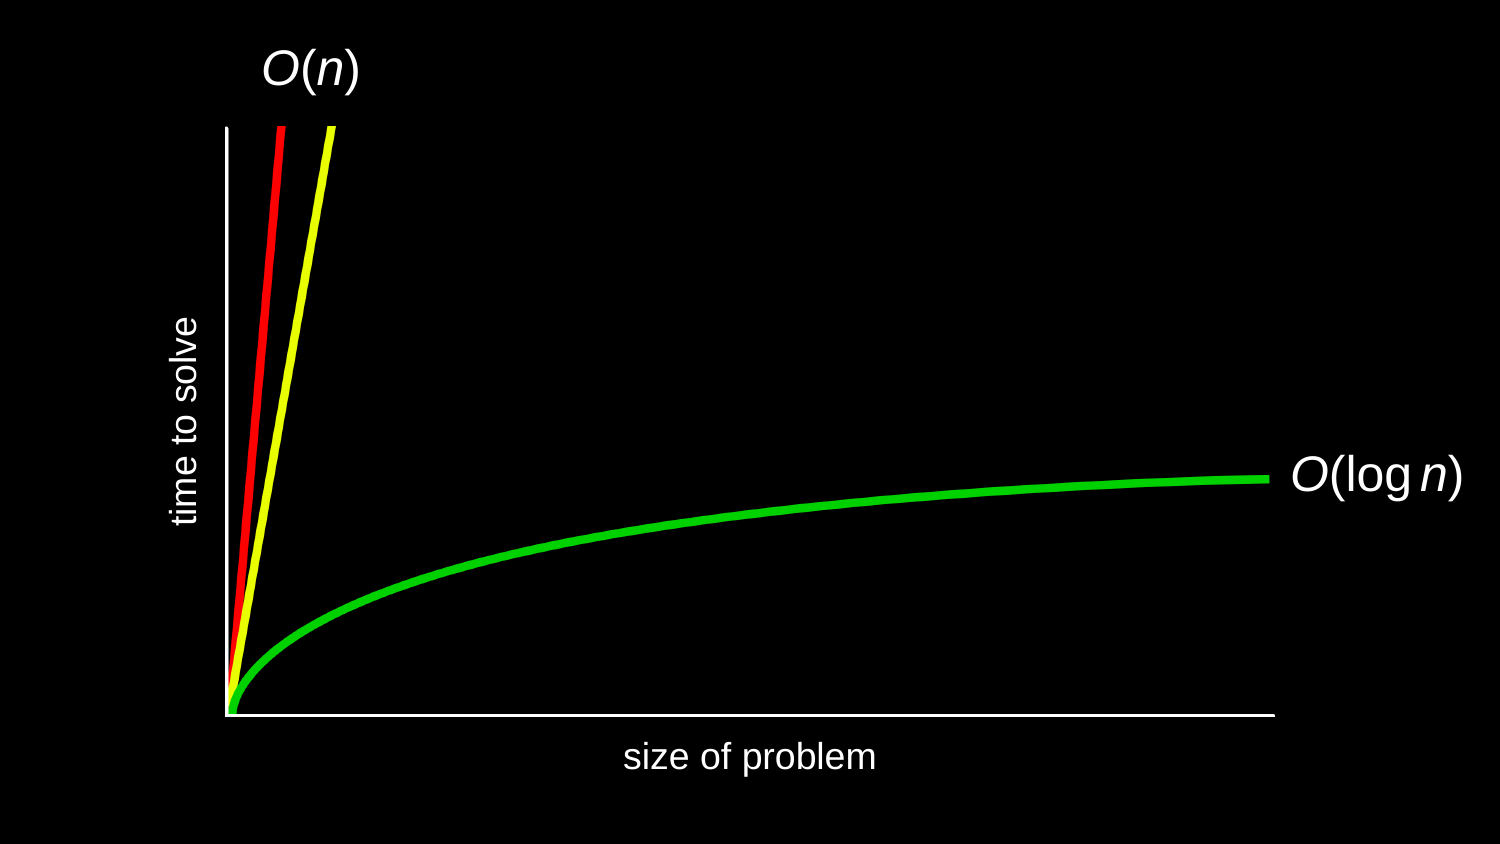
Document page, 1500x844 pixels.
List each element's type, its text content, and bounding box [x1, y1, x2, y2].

picture [225, 126, 1275, 717]
text_box size of problem [224, 717, 1275, 774]
text_box O(n) [245, 20, 462, 105]
text_box O(log n) [1275, 426, 1491, 511]
text_box time to solve [143, 129, 200, 715]
